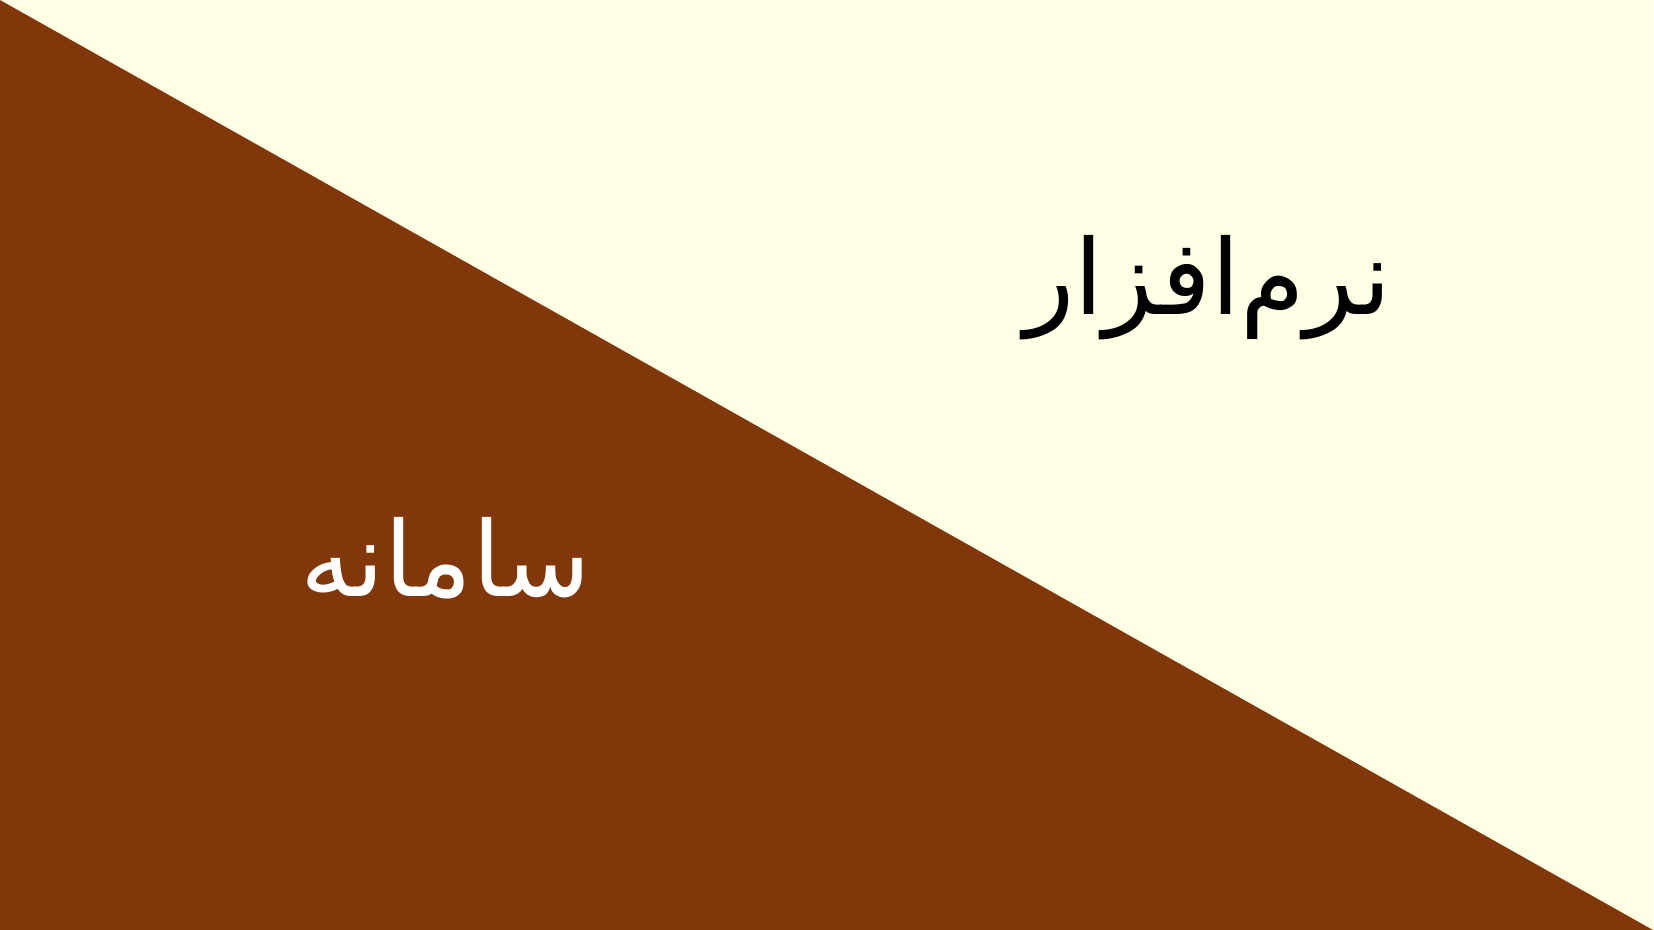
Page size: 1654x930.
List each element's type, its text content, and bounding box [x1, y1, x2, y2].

text_box [0, 0, 1653, 930]
list سامانه [82, 499, 809, 757]
list نرم‌افزار [844, 217, 1571, 475]
